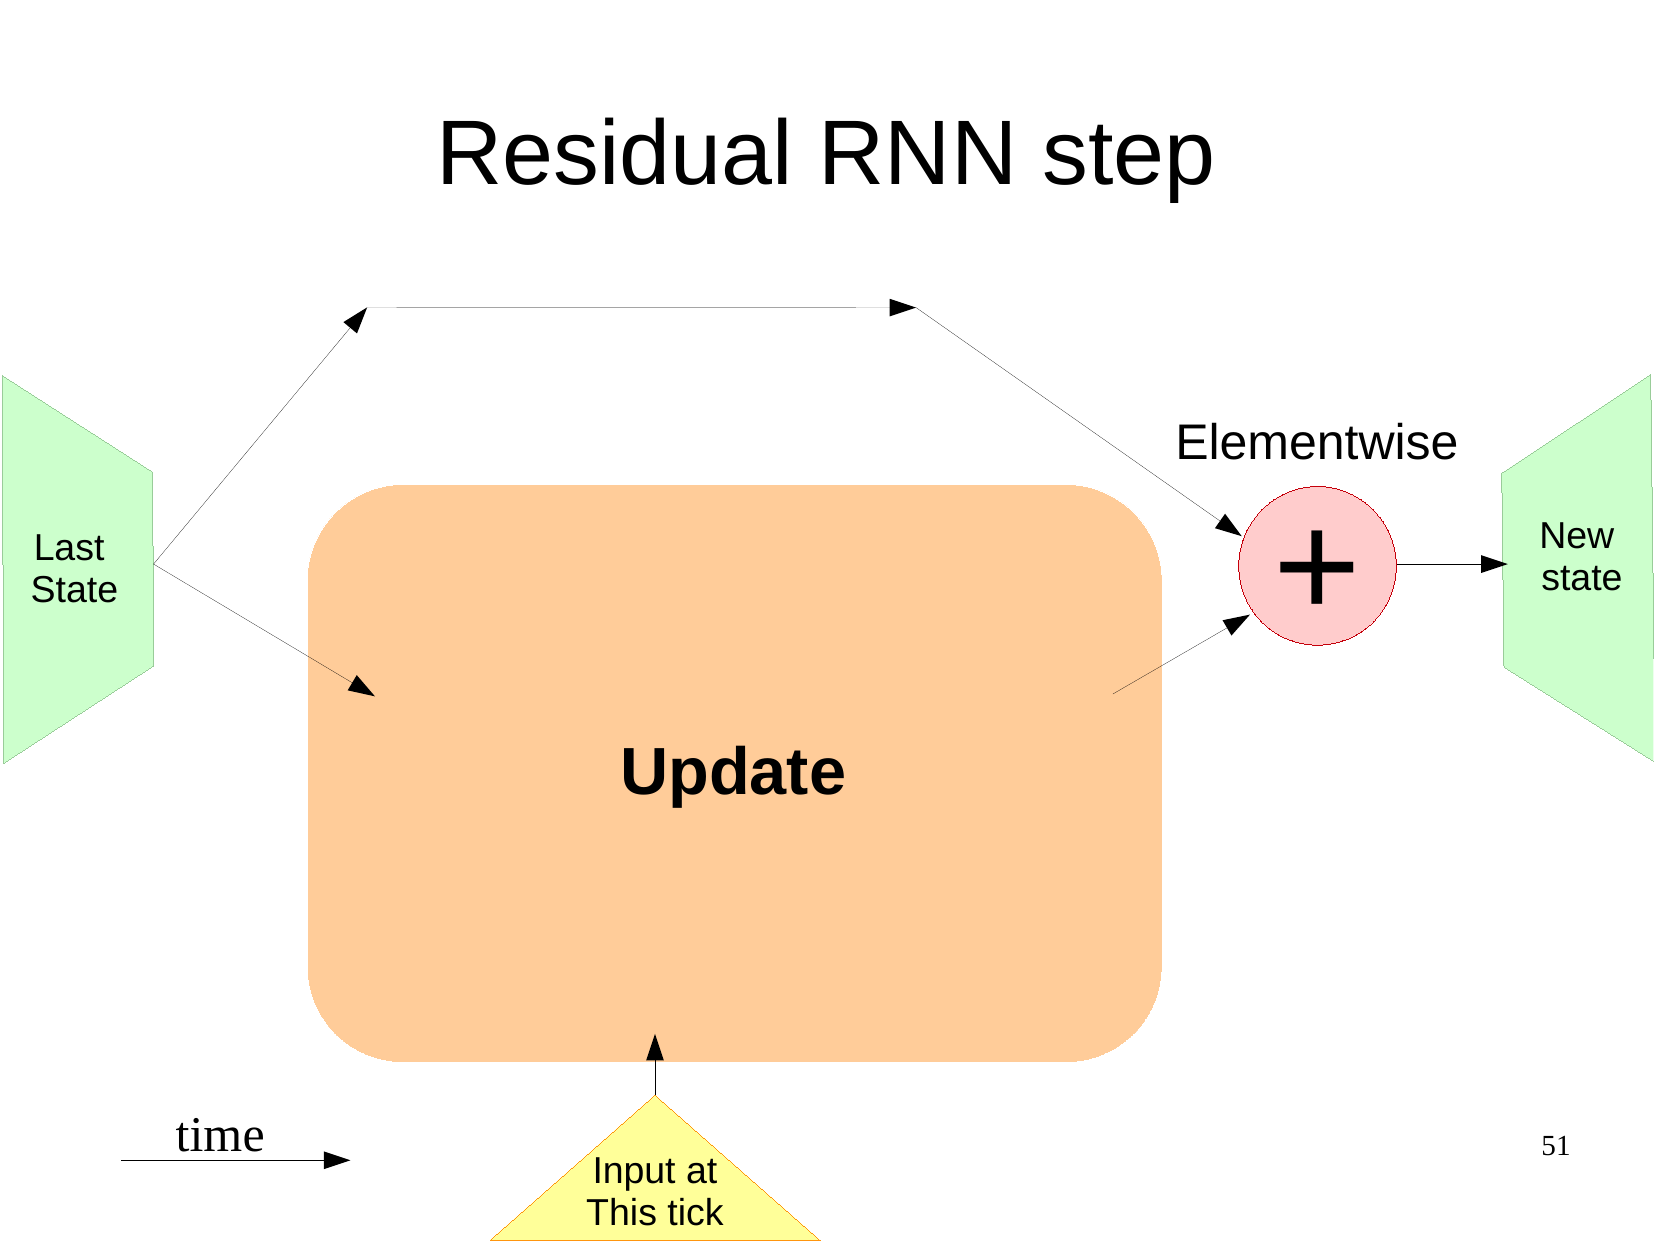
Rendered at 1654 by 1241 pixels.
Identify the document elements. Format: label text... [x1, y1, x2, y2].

text_box Input at This tick [490, 1095, 821, 1241]
text_box Last State [0, 519, 169, 661]
text_box New state [1483, 507, 1654, 606]
text_box Elementwise [1160, 406, 1474, 478]
text_box [3, 661, 154, 764]
text_box time [160, 1107, 280, 1164]
text_box Update [605, 726, 862, 817]
text_box + [1238, 486, 1397, 646]
text_box [307, 484, 1163, 1063]
text_box [1503, 606, 1654, 762]
text_box [2, 375, 153, 519]
title Residual RNN step [82, 49, 1571, 257]
text_box [1501, 374, 1653, 507]
